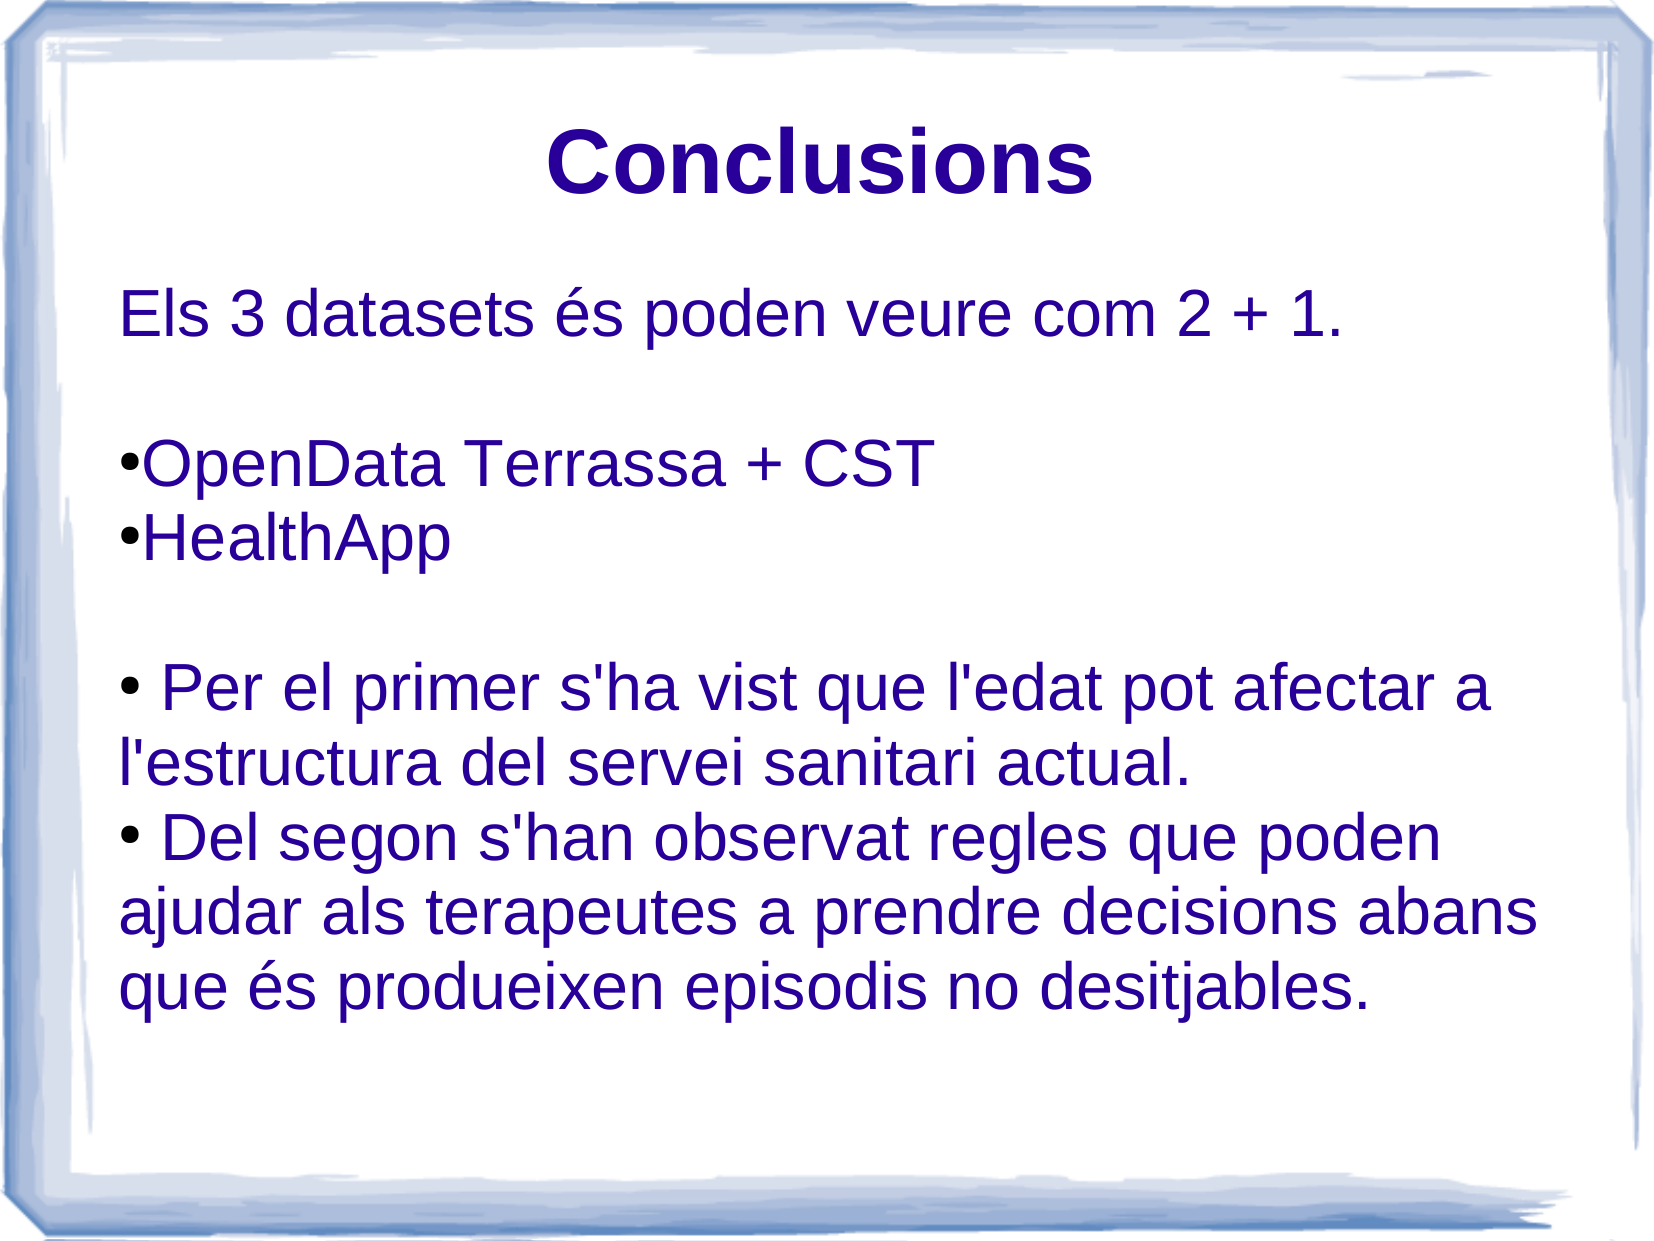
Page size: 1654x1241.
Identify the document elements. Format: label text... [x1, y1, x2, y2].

title Conclusions [76, 58, 1565, 266]
picture [0, 0, 1654, 1241]
subtitle Els 3 datasets és poden veure com 2 + 1. OpenData Terrassa + CST HealthApp Per el primer s'ha vist que l'edat pot afectar a l'estructura del servei sanitari actual. Del segon s'han observat regles que poden ajudar als terapeutes a prendre decisions abans que és produeixen episodis no desitjables. [118, 207, 1565, 1093]
